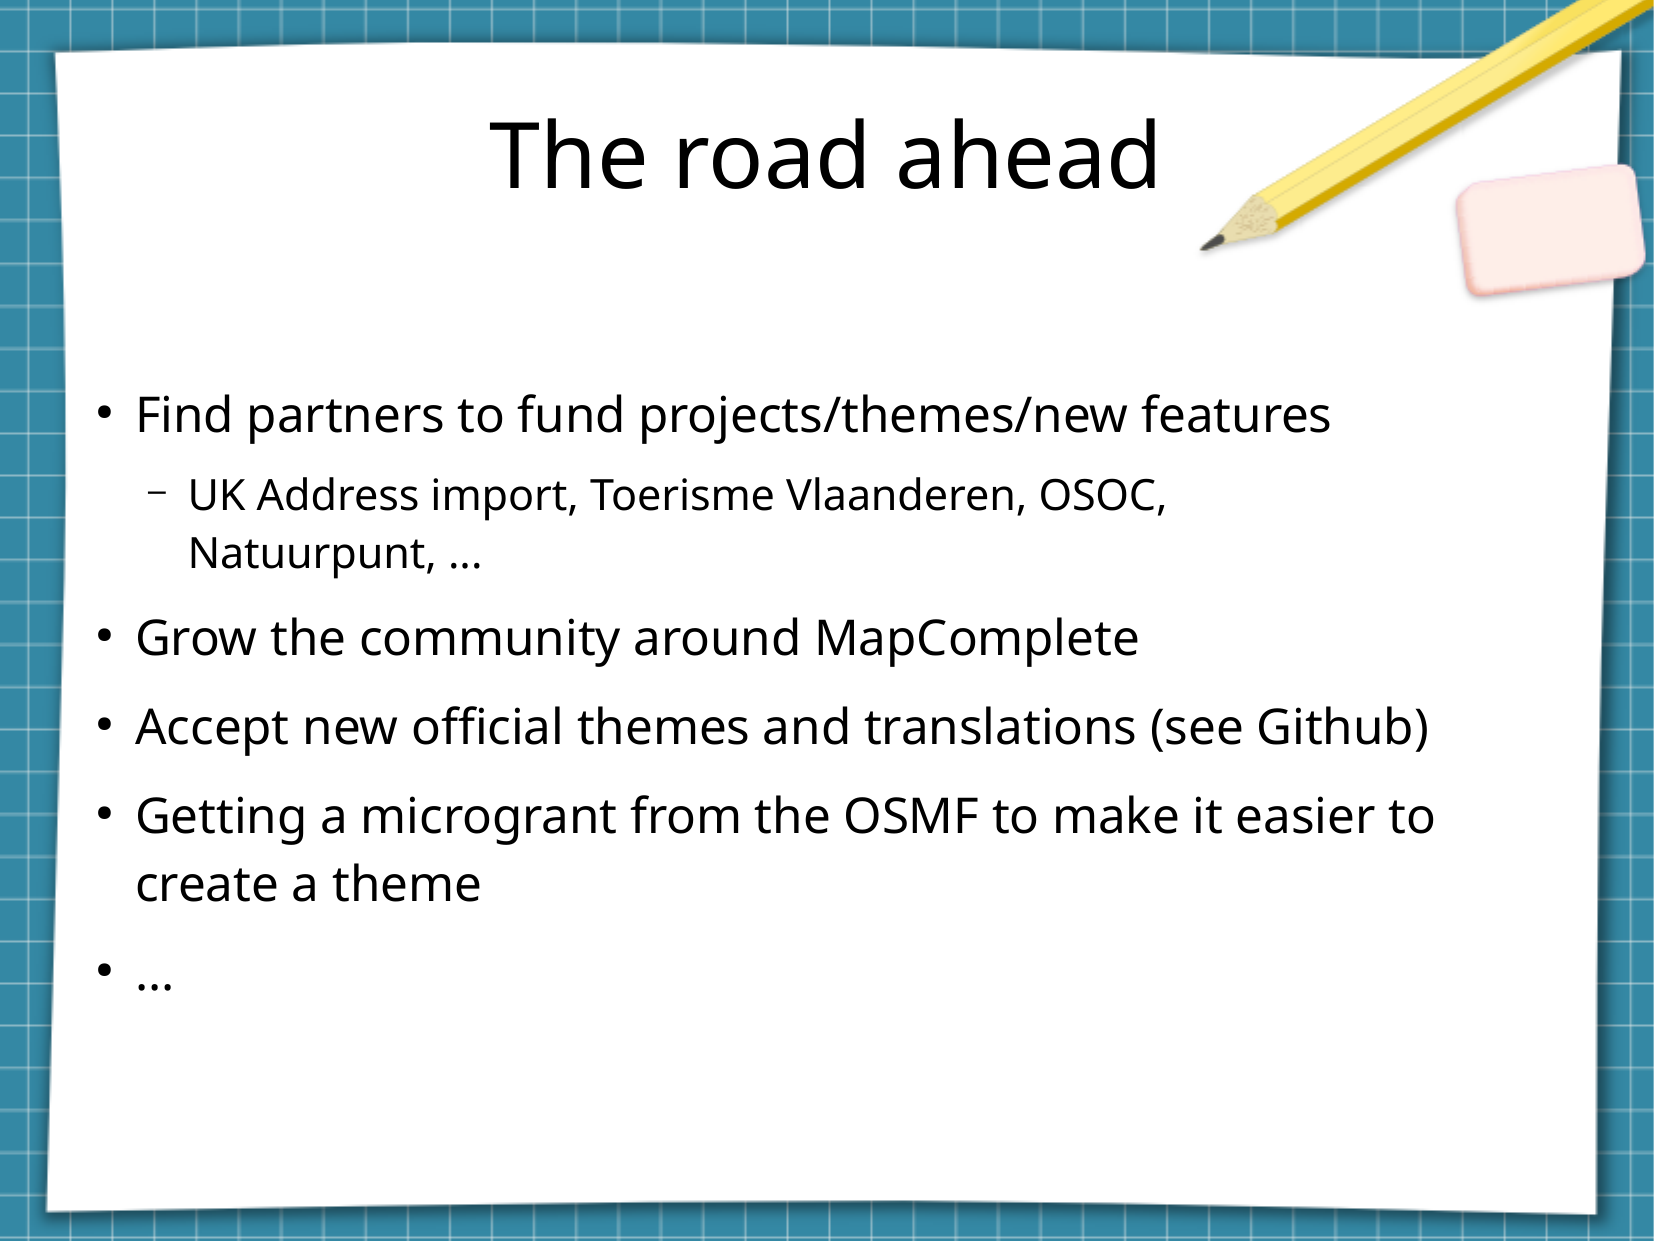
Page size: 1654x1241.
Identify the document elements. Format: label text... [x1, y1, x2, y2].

title The road ahead [82, 49, 1571, 257]
list Find partners to fund projects/themes/new features UK Address import, Toerisme Vlaanderen, OSOC, Natuurpunt, ... Grow the community around MapComplete Accept new official themes and translations (see Github) Getting a microgrant from the OSMF to make it easier to create a theme ... [82, 290, 1571, 1010]
picture [0, 0, 1654, 1241]
